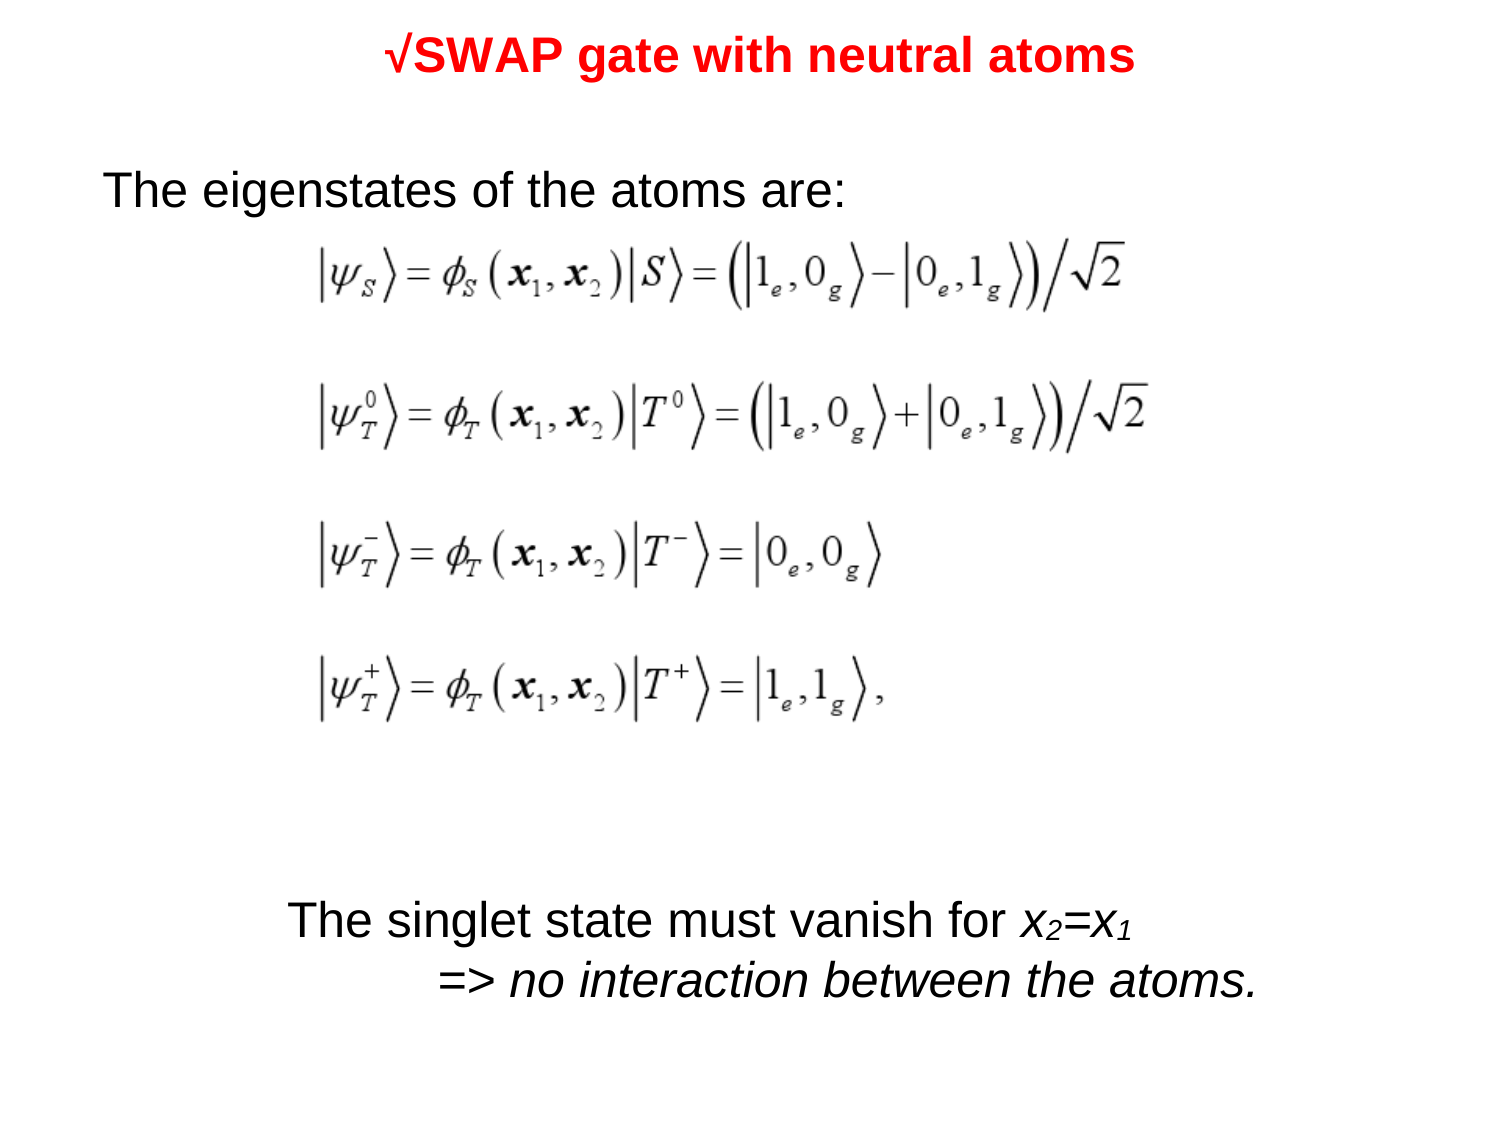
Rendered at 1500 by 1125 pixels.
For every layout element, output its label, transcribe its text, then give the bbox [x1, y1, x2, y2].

text_box The singlet state must vanish for x2=x1 => no interaction between the atoms. [272, 879, 1276, 1125]
text_box √SWAP gate with neutral atoms [343, 15, 1152, 91]
text_box The eigenstates of the atoms are: [87, 149, 863, 225]
picture [262, 217, 1186, 788]
